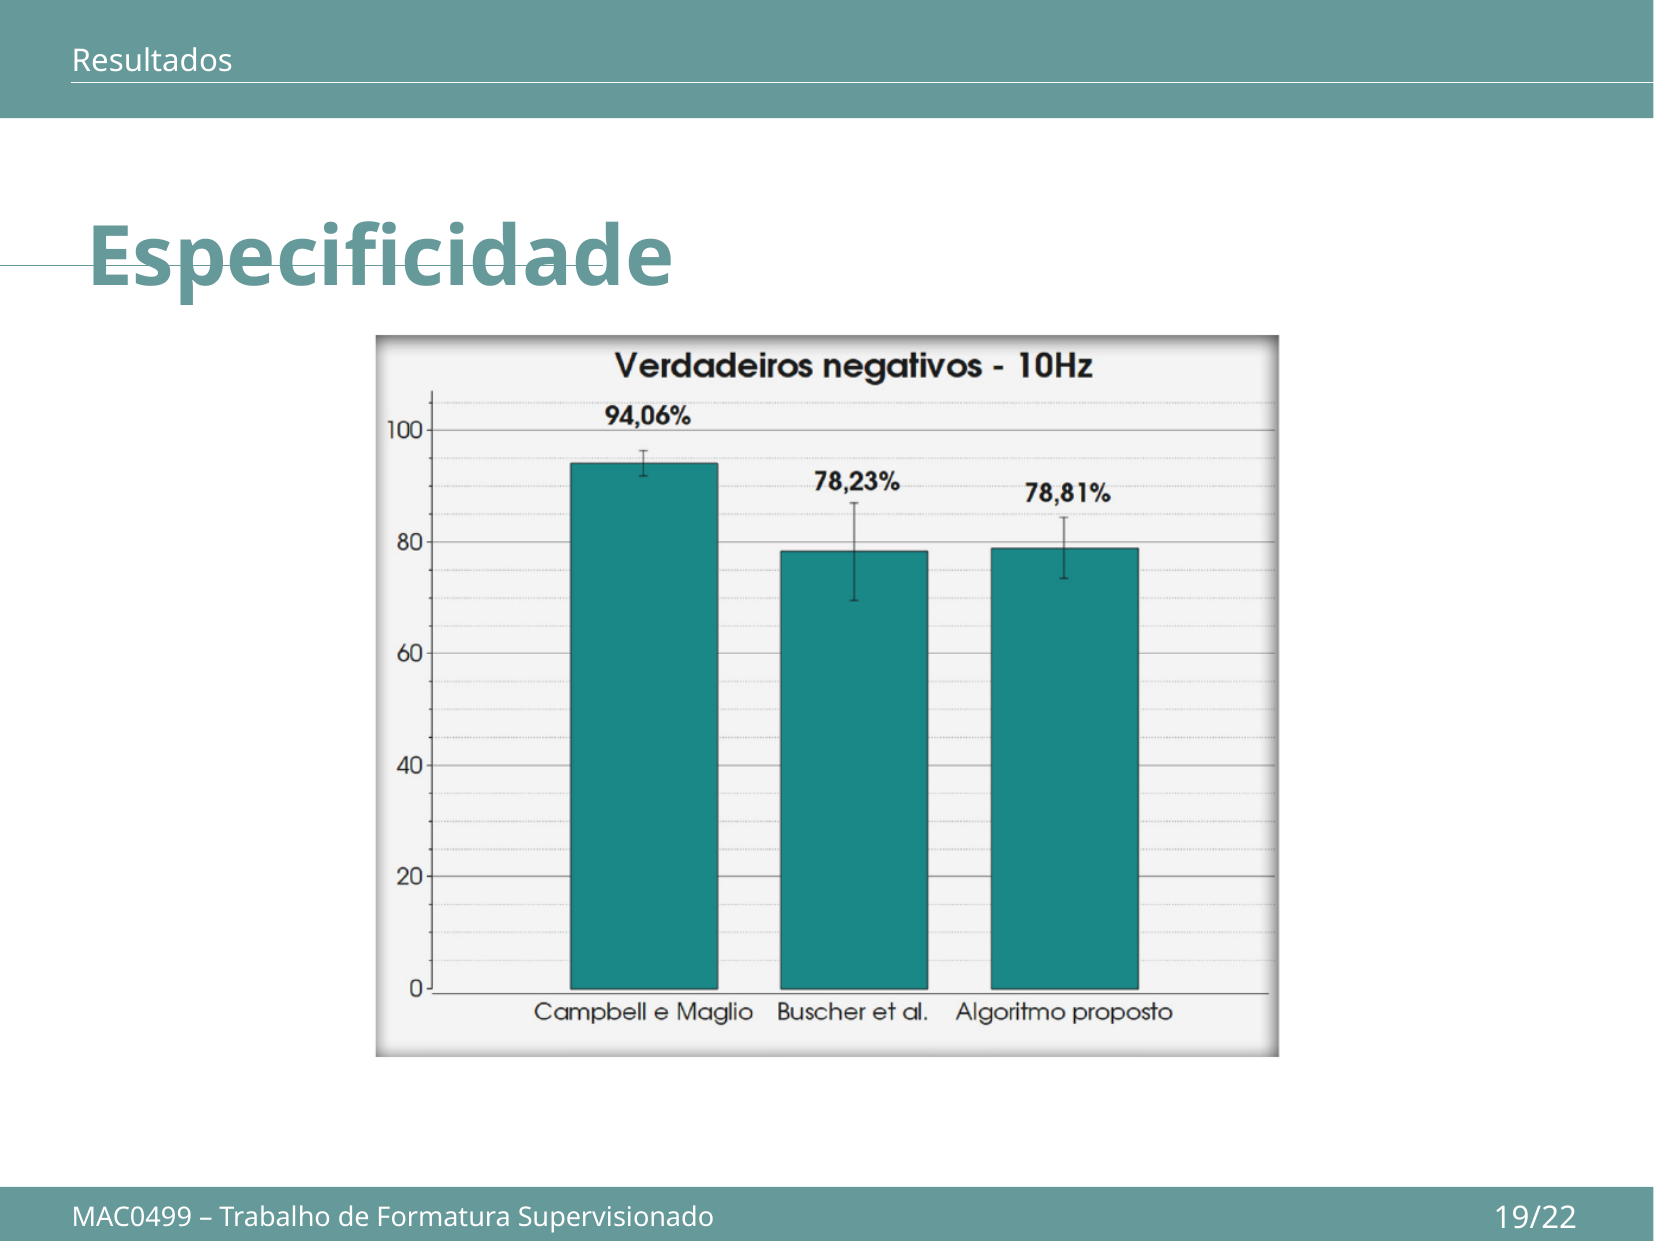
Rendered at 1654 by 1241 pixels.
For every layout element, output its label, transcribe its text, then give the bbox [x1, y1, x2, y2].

title Resultados [71, 29, 987, 82]
text_box [0, 1186, 1654, 1241]
text_box [0, 0, 1654, 119]
text_box Especificidade [71, 188, 1572, 288]
picture [370, 328, 1283, 1063]
title 19/22 [1429, 1187, 1578, 1241]
title Resultados [71, 83, 987, 89]
title MAC0499 – Trabalho de Formatura Supervisionado [71, 1187, 1241, 1241]
